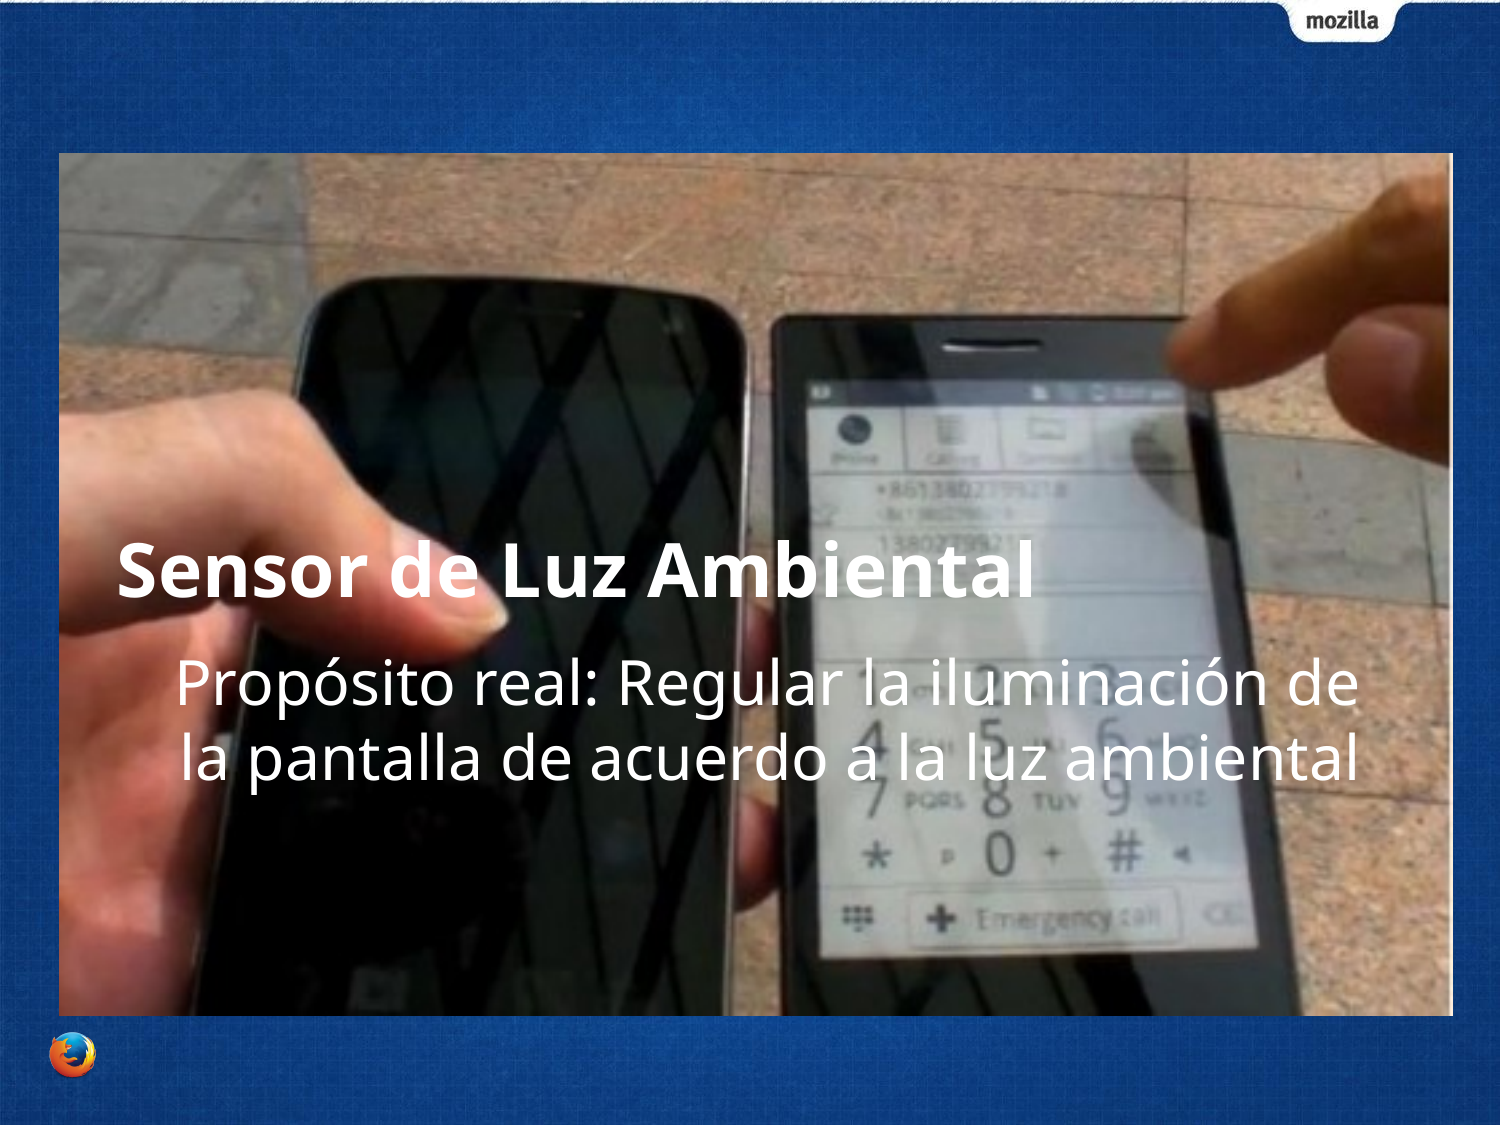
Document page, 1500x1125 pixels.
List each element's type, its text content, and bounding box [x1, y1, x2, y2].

title Propósito real: Regular la iluminación de la pantalla de acuerdo a la luz ambiental [101, 628, 1377, 852]
picture [0, 0, 1500, 1125]
list Sensor de Luz Ambiental [101, 381, 1377, 628]
